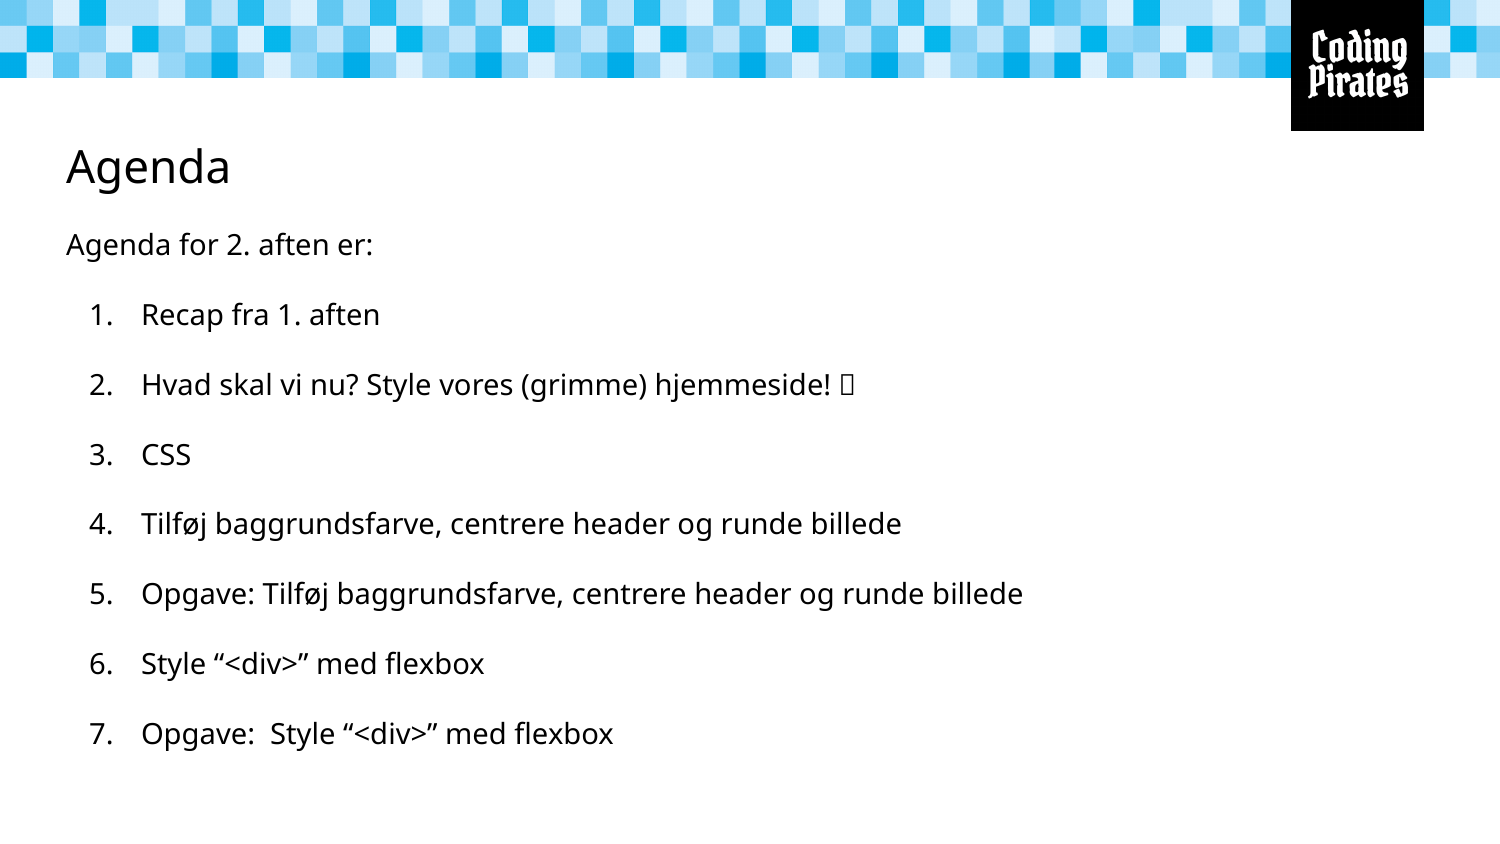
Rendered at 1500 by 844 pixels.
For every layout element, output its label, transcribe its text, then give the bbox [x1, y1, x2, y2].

title Agenda [51, 123, 1223, 193]
picture [0, 0, 1056, 78]
list Agenda for 2. aften er: Recap fra 1. aften Hvad skal vi nu? Style vores (grimme) hjemmeside! 🥳 CSS Tilføj baggrundsfarve, centrere header og runde billede Opgave: Tilføj baggrundsfarve, centrere header og runde billede Style “<div>” med flexbox Opgave: Style “<div>” med flexbox [51, 193, 1449, 800]
picture [1291, 0, 1424, 131]
